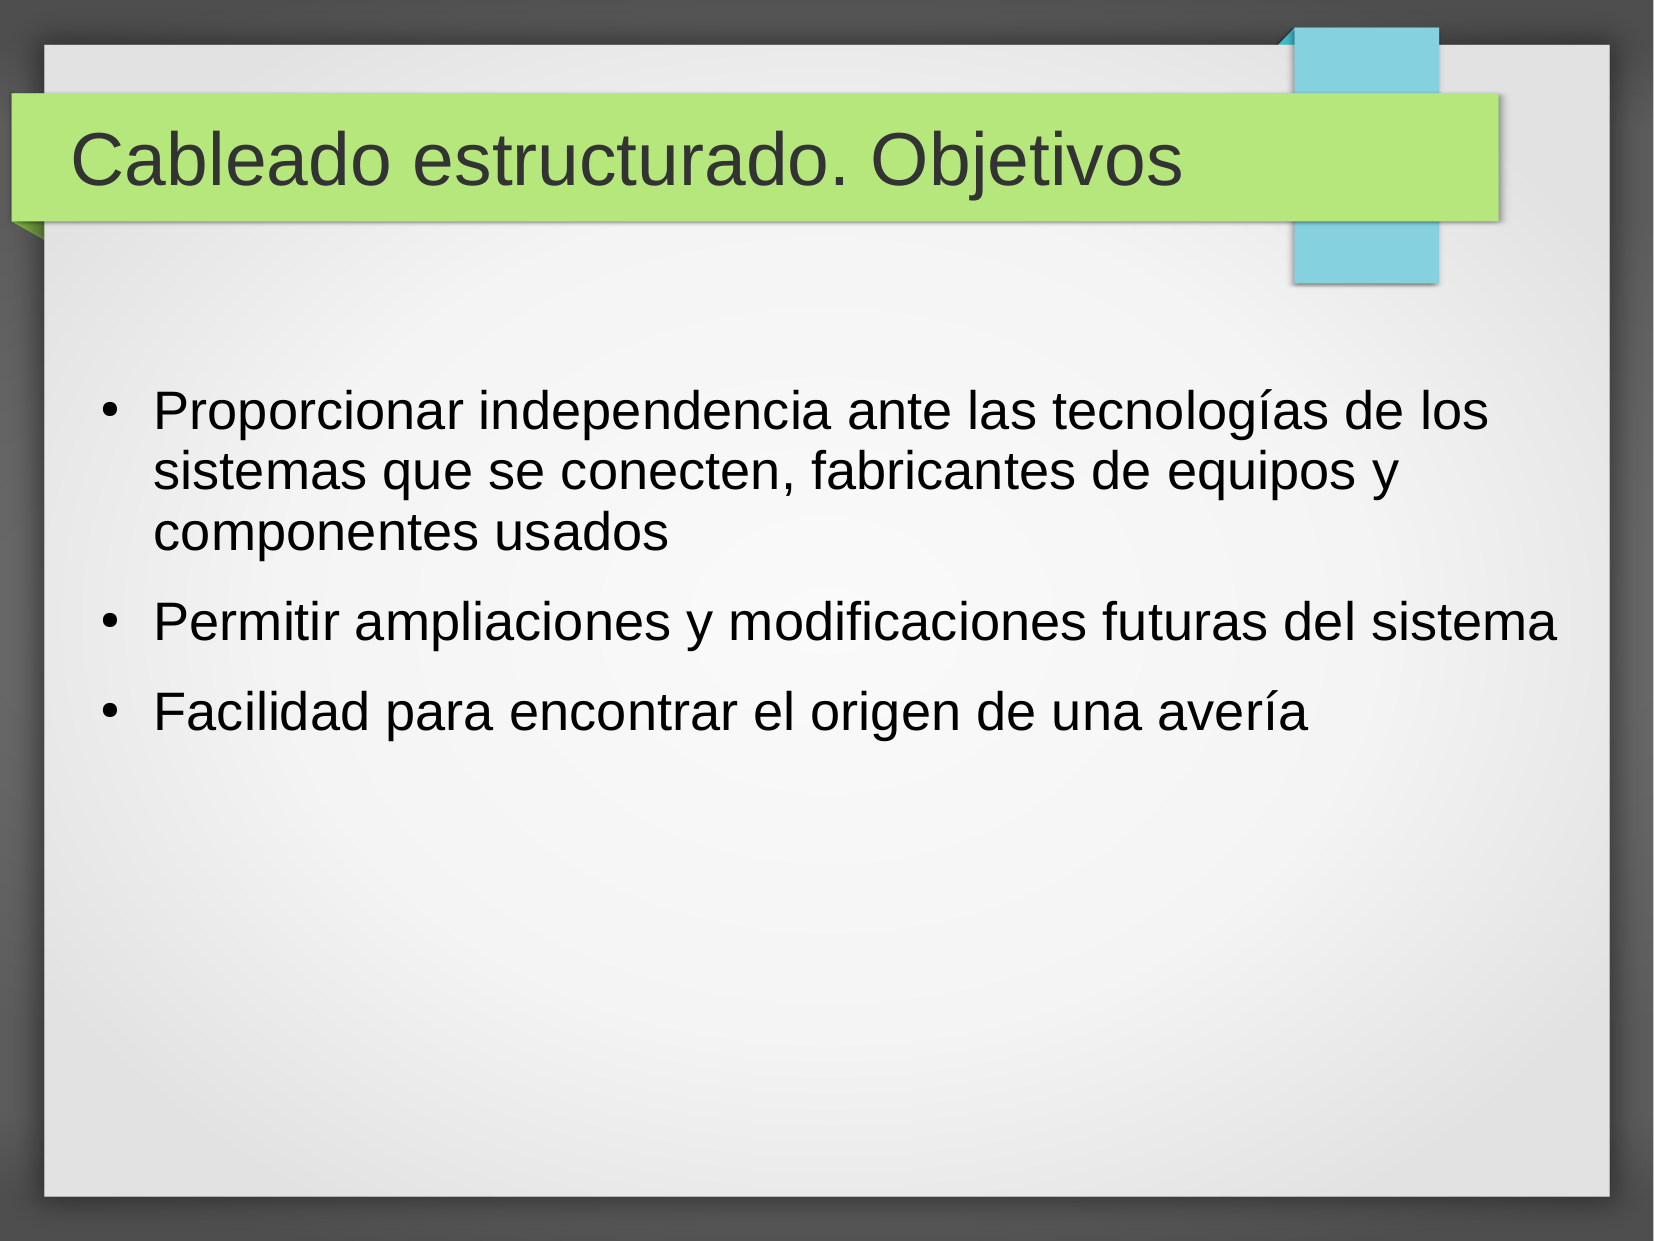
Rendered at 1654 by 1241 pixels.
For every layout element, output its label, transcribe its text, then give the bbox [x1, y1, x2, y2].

title Cableado estructurado. Objetivos [70, 106, 1229, 213]
picture [0, 0, 1654, 1241]
list Proporcionar independencia ante las tecnologías de los sistemas que se conecten, fabricantes de equipos y componentes usados Permitir ampliaciones y modificaciones futuras del sistema Facilidad para encontrar el origen de una avería [82, 290, 1571, 1109]
